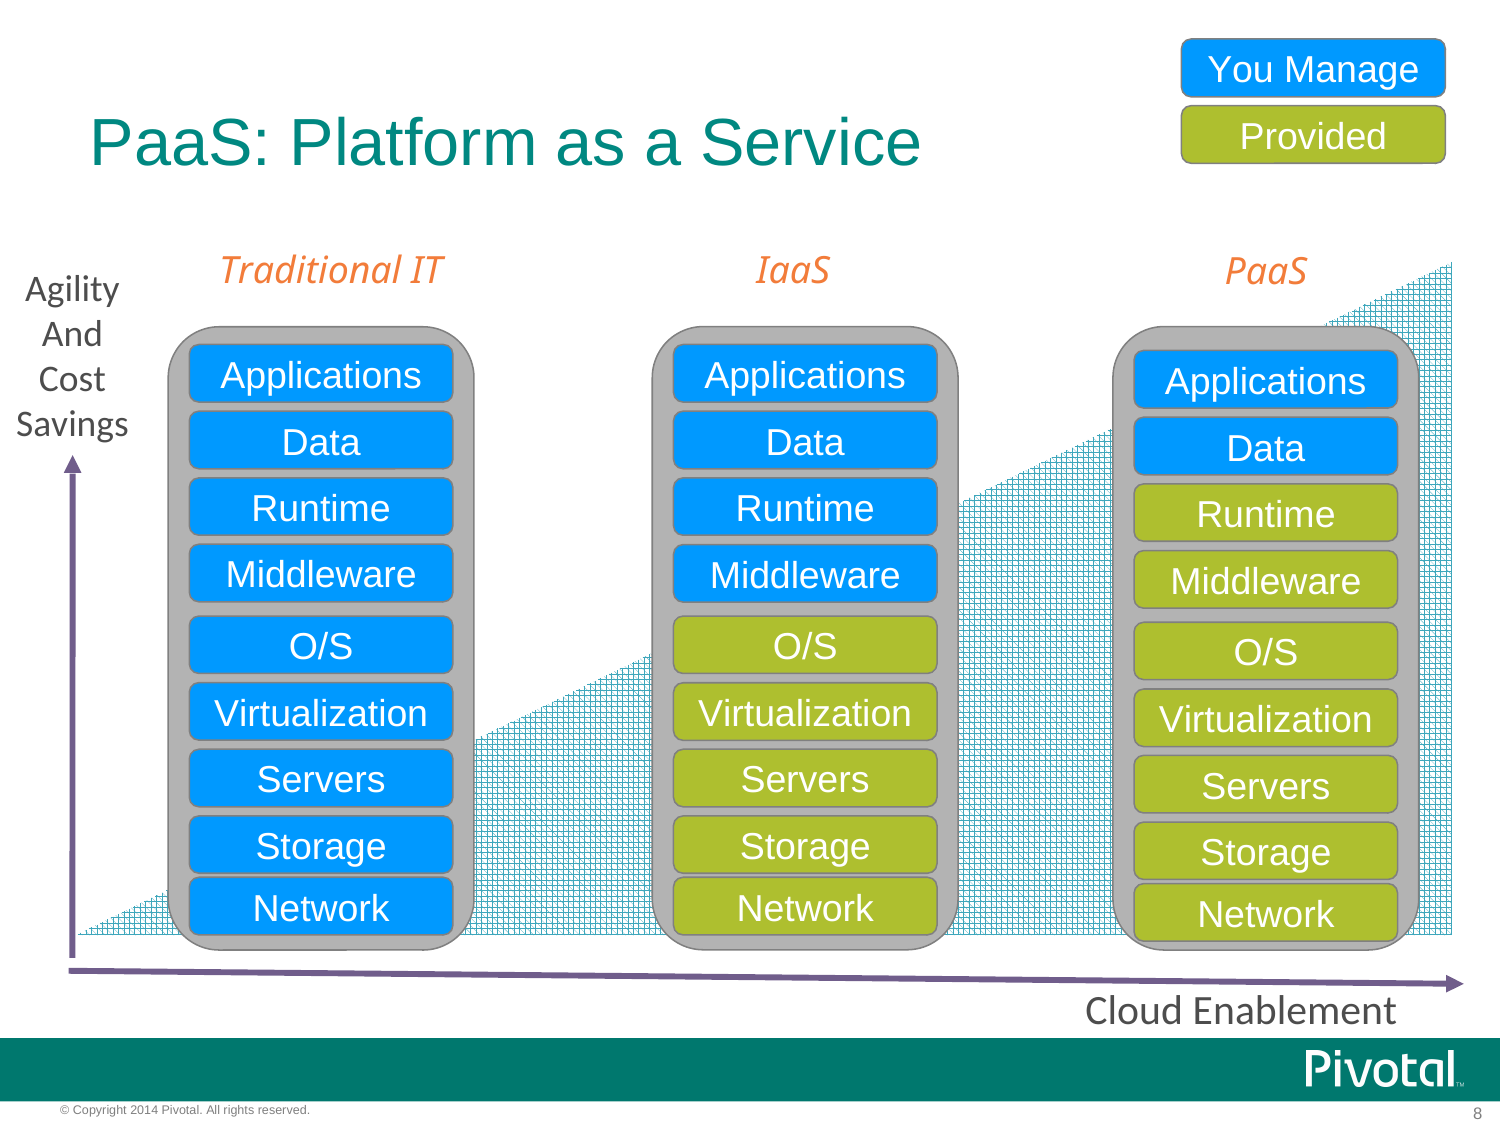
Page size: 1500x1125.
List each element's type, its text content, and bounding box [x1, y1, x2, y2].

text_box O/S [1134, 622, 1398, 680]
text_box Runtime [189, 477, 453, 536]
text_box Servers [673, 749, 938, 807]
text_box Storage [1134, 822, 1398, 880]
text_box Data [673, 411, 938, 469]
text_box Storage [673, 815, 938, 874]
text_box Servers [1134, 755, 1398, 813]
text_box O/S [673, 616, 938, 674]
text_box Data [189, 411, 453, 469]
text_box Virtualization [189, 682, 453, 741]
text_box Applications [673, 344, 938, 403]
title PaaS: Platform as a Service [75, 45, 1426, 233]
text_box Cloud Enablement [1070, 975, 1419, 1042]
text_box Middleware [673, 544, 938, 603]
text_box Runtime [1134, 483, 1398, 542]
text_box You Manage [1181, 38, 1446, 97]
text_box O/S [189, 616, 453, 674]
text_box [168, 326, 474, 951]
text_box Middleware [1134, 550, 1398, 609]
text_box Data [1134, 417, 1398, 475]
text_box Virtualization [1134, 688, 1398, 747]
text_box Agility And Cost Savings [0, 256, 157, 455]
text_box [652, 326, 959, 950]
text_box Applications [1134, 350, 1398, 409]
text_box Applications [189, 344, 453, 403]
text_box Traditional IT [134, 226, 508, 312]
text_box Network [673, 877, 938, 935]
text_box Virtualization [673, 682, 938, 741]
text_box Network [1134, 883, 1398, 942]
text_box IaaS [606, 226, 981, 312]
text_box Network [189, 877, 453, 935]
text_box Provided [1181, 105, 1446, 164]
text_box Servers [189, 749, 453, 807]
text_box [1112, 326, 1419, 951]
text_box Middleware [189, 544, 453, 602]
text_box Storage [189, 815, 453, 874]
text_box PaaS [1079, 226, 1453, 312]
text_box Runtime [673, 477, 938, 536]
picture [1306, 1050, 1464, 1087]
picture [75, 261, 1456, 937]
